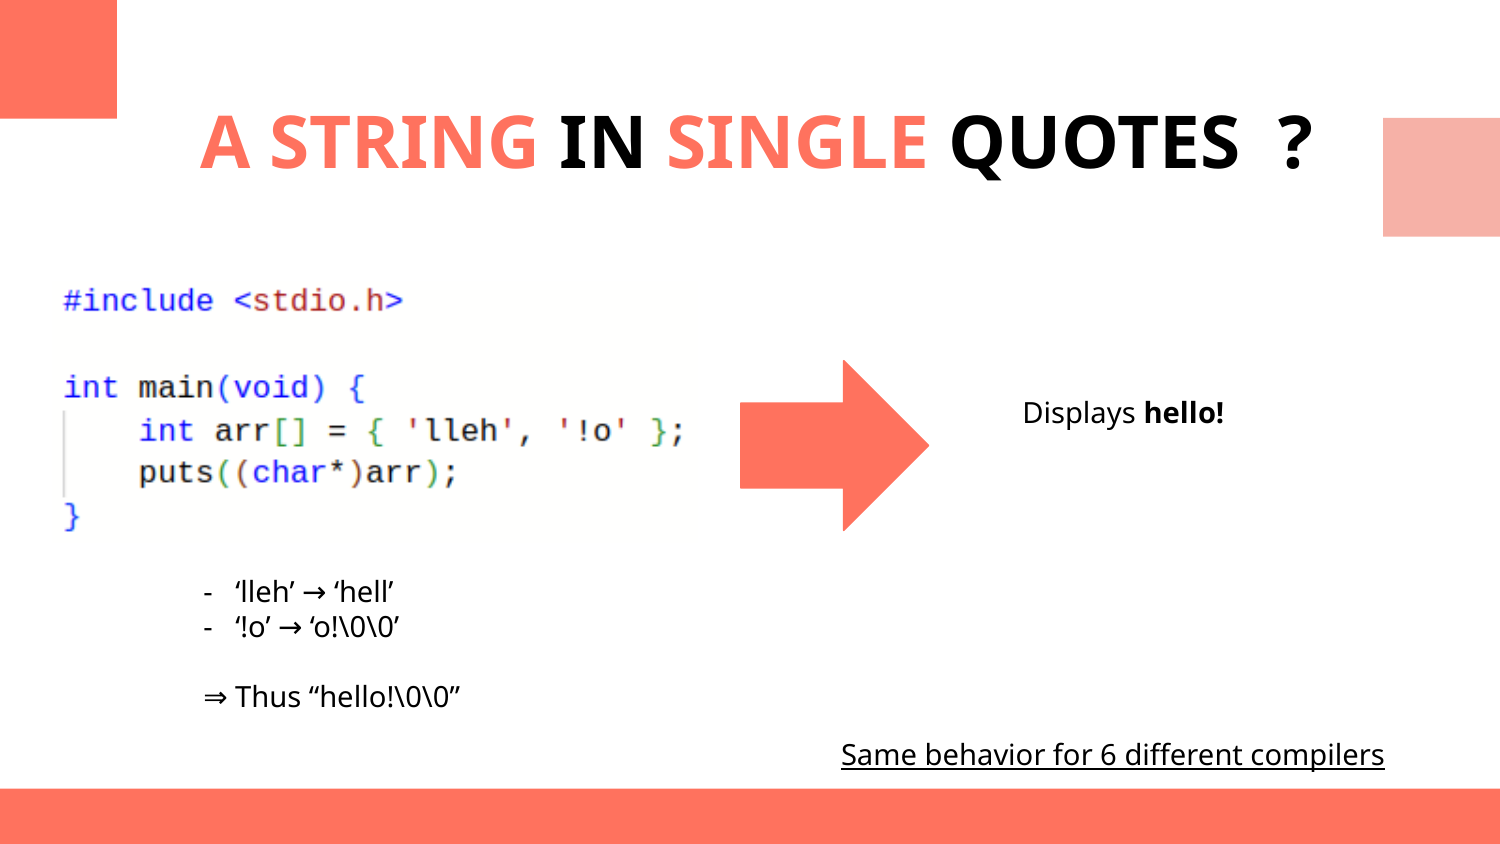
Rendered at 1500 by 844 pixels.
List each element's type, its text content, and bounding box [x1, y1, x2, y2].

text_box Same behavior for 6 different compilers [826, 721, 1500, 784]
text_box Displays hello! [1007, 379, 1394, 446]
text_box [740, 360, 929, 531]
text_box - ‘lleh’ → ‘hell’ - ‘!o’ → ‘o!\0\0’ ⇒ Thus “hello!\0\0” [188, 558, 506, 728]
title A STRING IN SINGLE QUOTES ? [105, 102, 1410, 177]
picture [52, 281, 698, 543]
